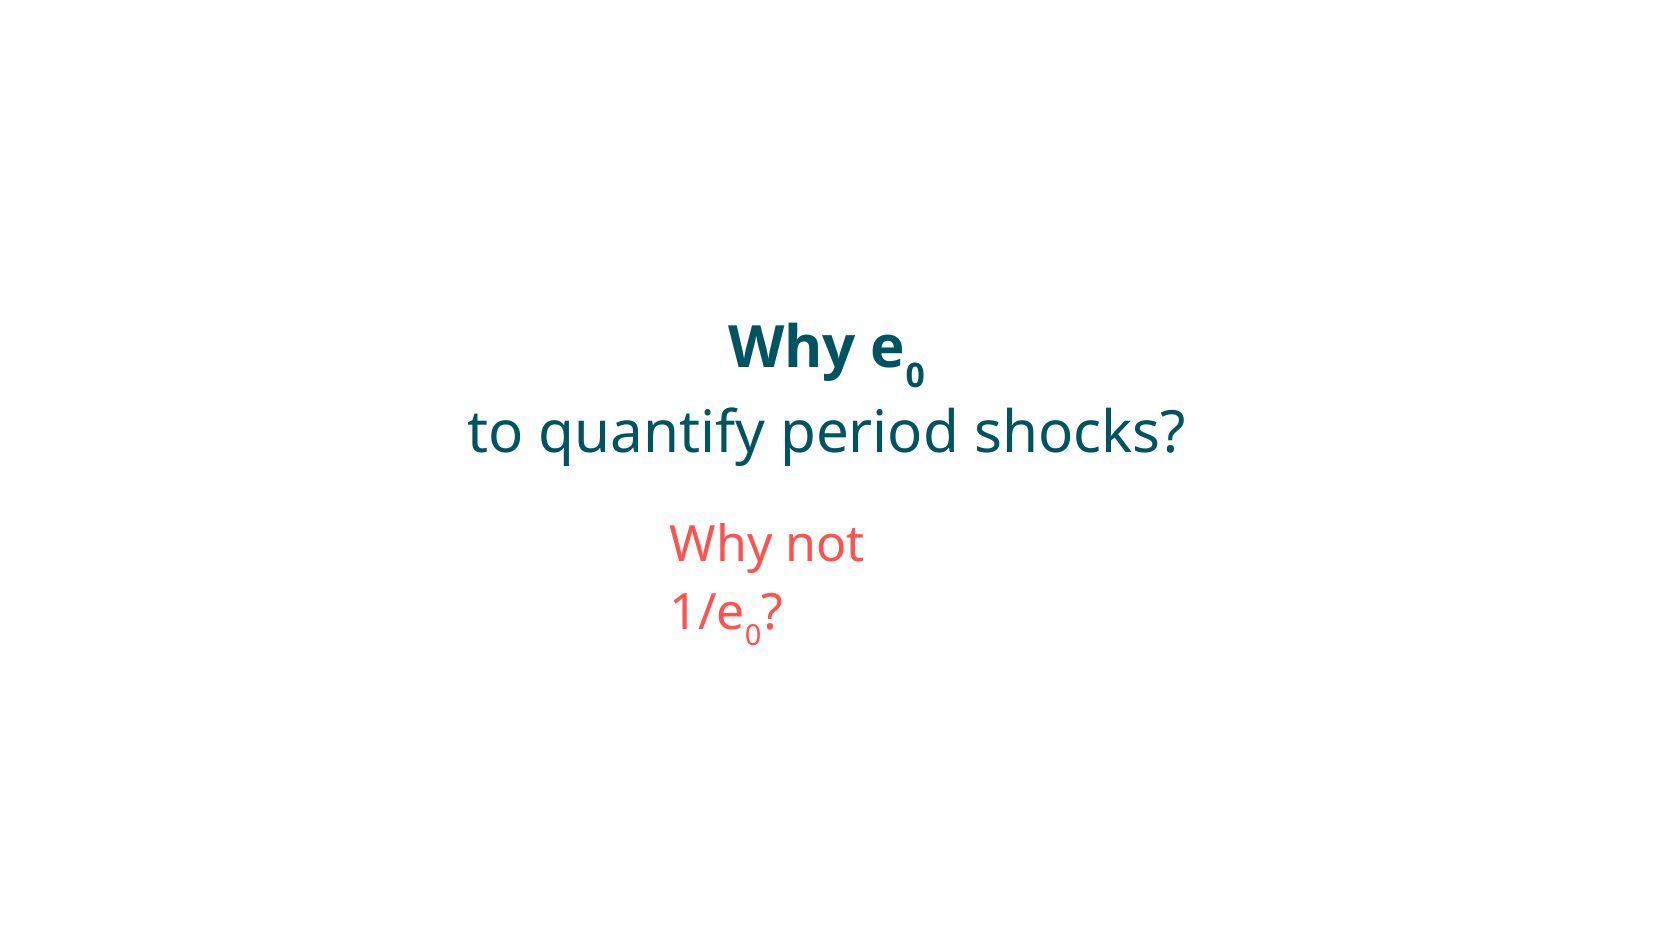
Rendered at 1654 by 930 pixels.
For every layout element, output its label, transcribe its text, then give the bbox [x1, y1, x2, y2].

text_box Why e0 to quantify period shocks? [56, 294, 1597, 636]
text_box Why not 1/e0? [654, 500, 999, 586]
